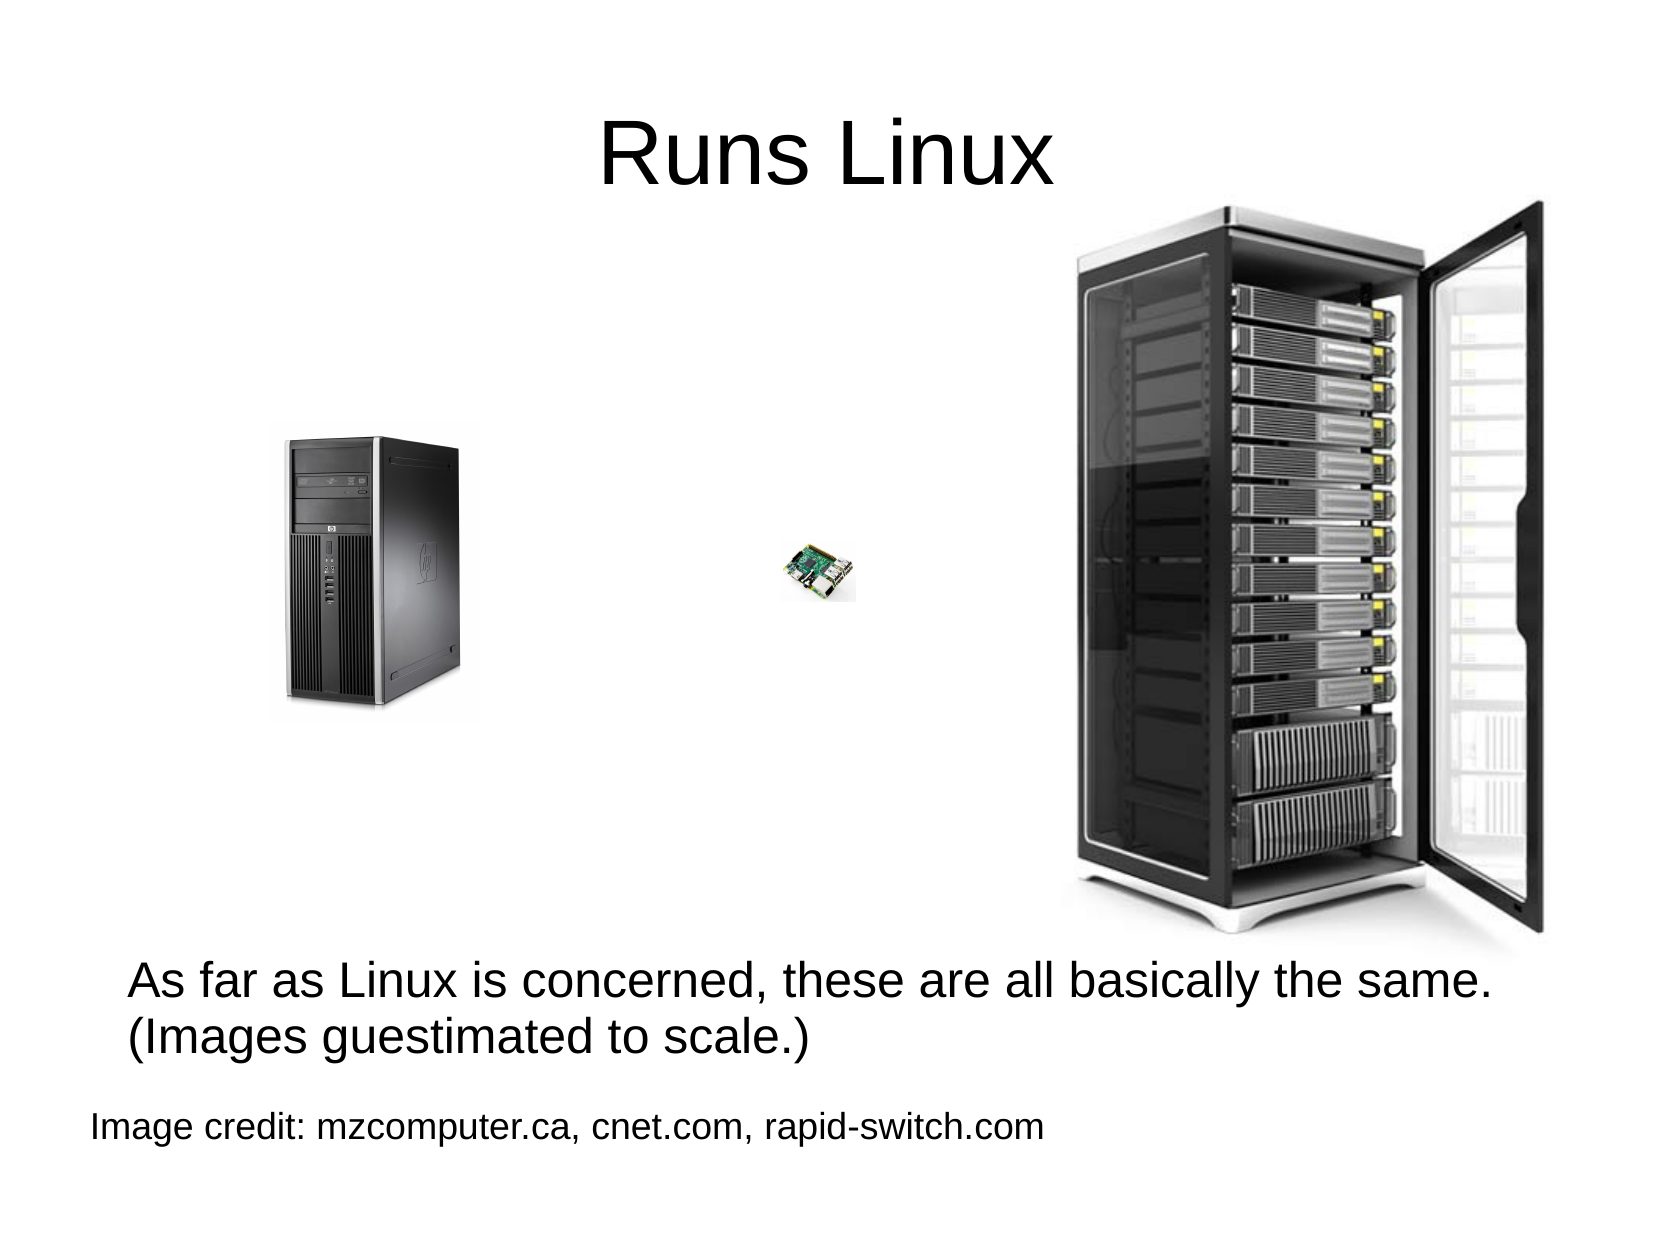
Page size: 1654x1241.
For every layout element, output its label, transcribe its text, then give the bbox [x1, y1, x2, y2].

text_box As far as Linux is concerned, these are all basically the same. (Images guestimated to scale.) [112, 945, 1553, 1072]
picture [780, 539, 856, 602]
title Runs Linux [82, 49, 1571, 257]
picture [999, 194, 1621, 986]
text_box Image credit: mzcomputer.ca, cnet.com, rapid-switch.com [75, 1098, 1060, 1156]
picture [270, 419, 481, 724]
